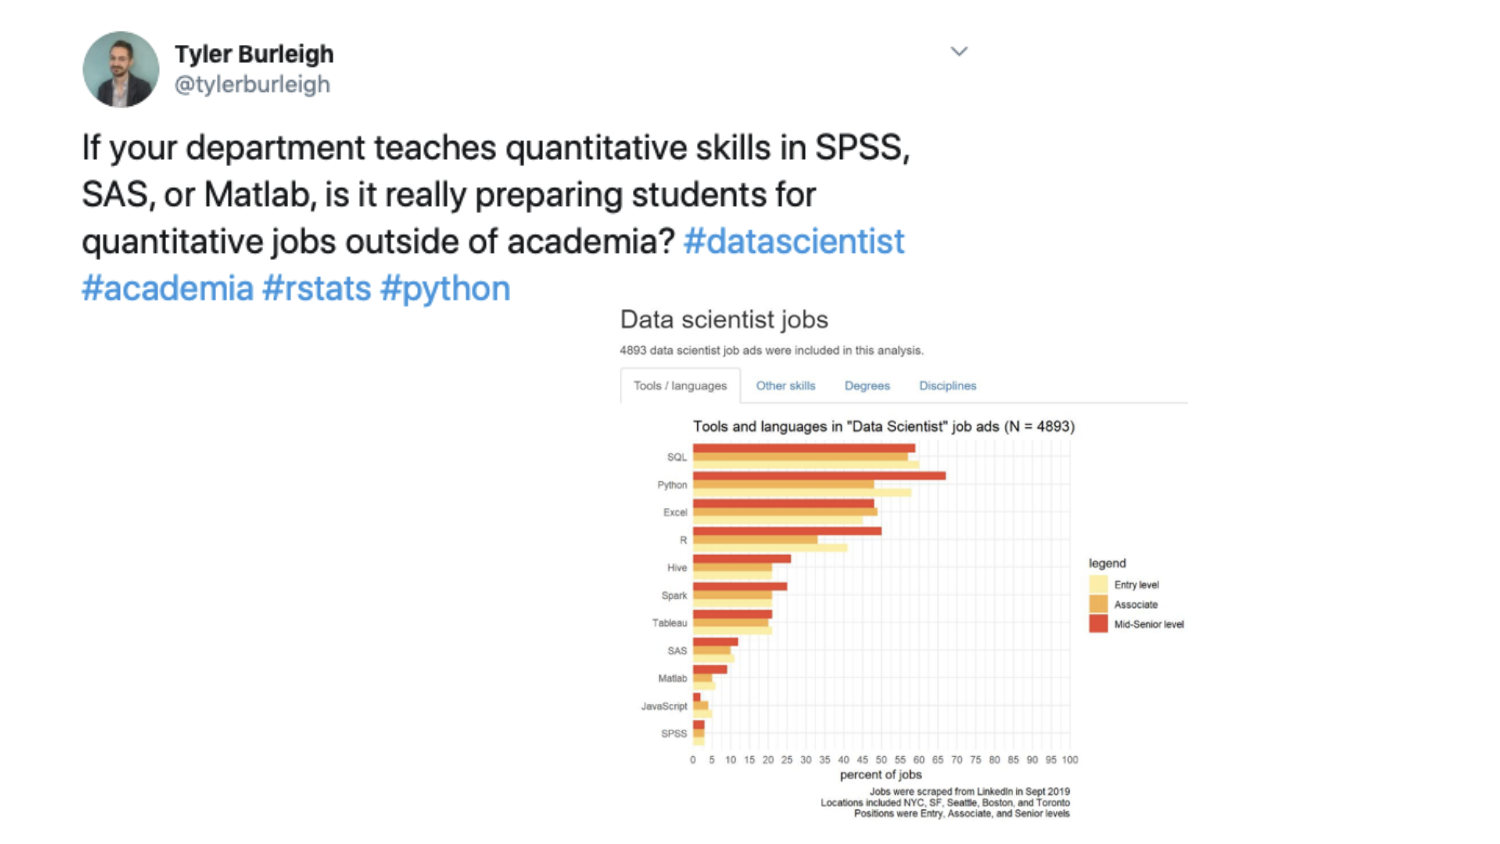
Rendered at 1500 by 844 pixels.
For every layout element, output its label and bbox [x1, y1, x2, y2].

picture [69, 19, 1188, 822]
